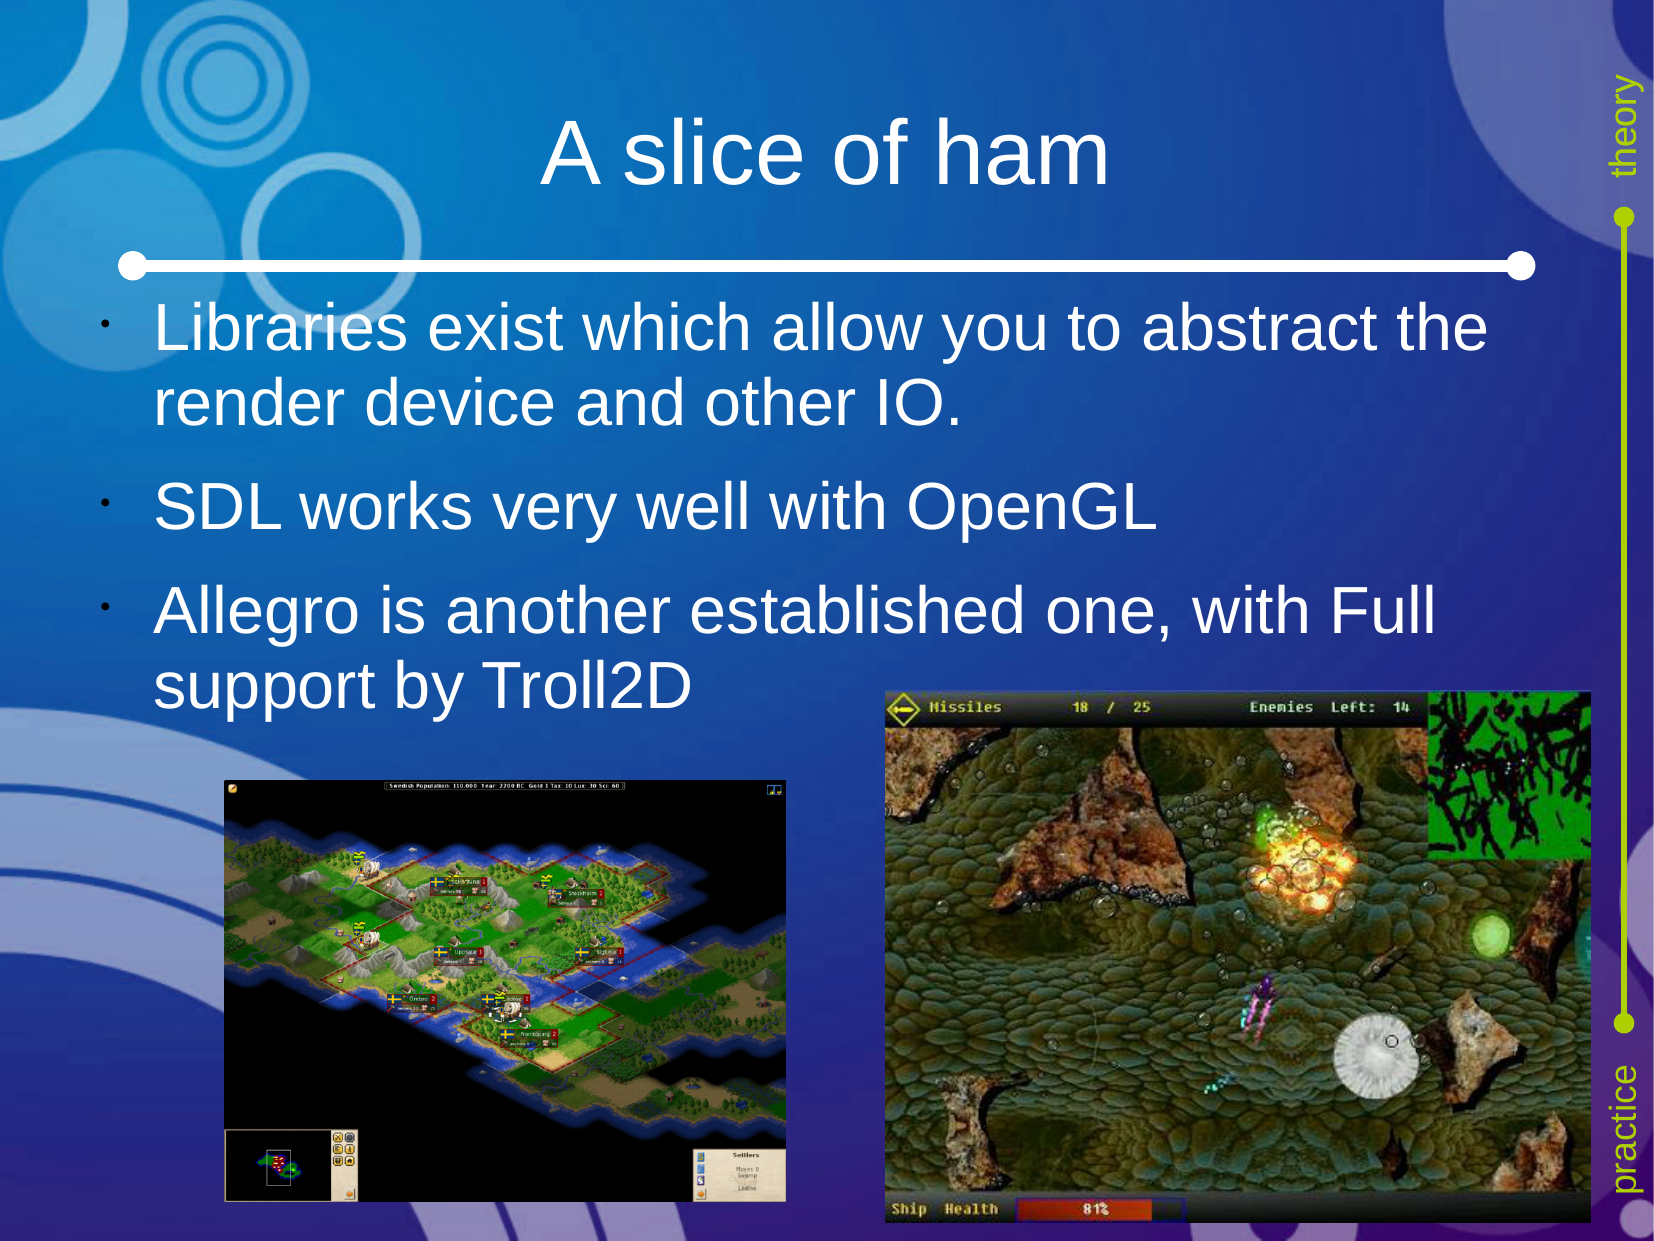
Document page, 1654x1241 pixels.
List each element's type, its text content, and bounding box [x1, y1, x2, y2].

title A slice of ham [82, 56, 1571, 250]
list Libraries exist which allow you to abstract the render device and other IO. SDL works very well with OpenGL Allegro is another established one, with Full support by Troll2D [82, 290, 1571, 1094]
picture [0, 0, 1654, 1241]
